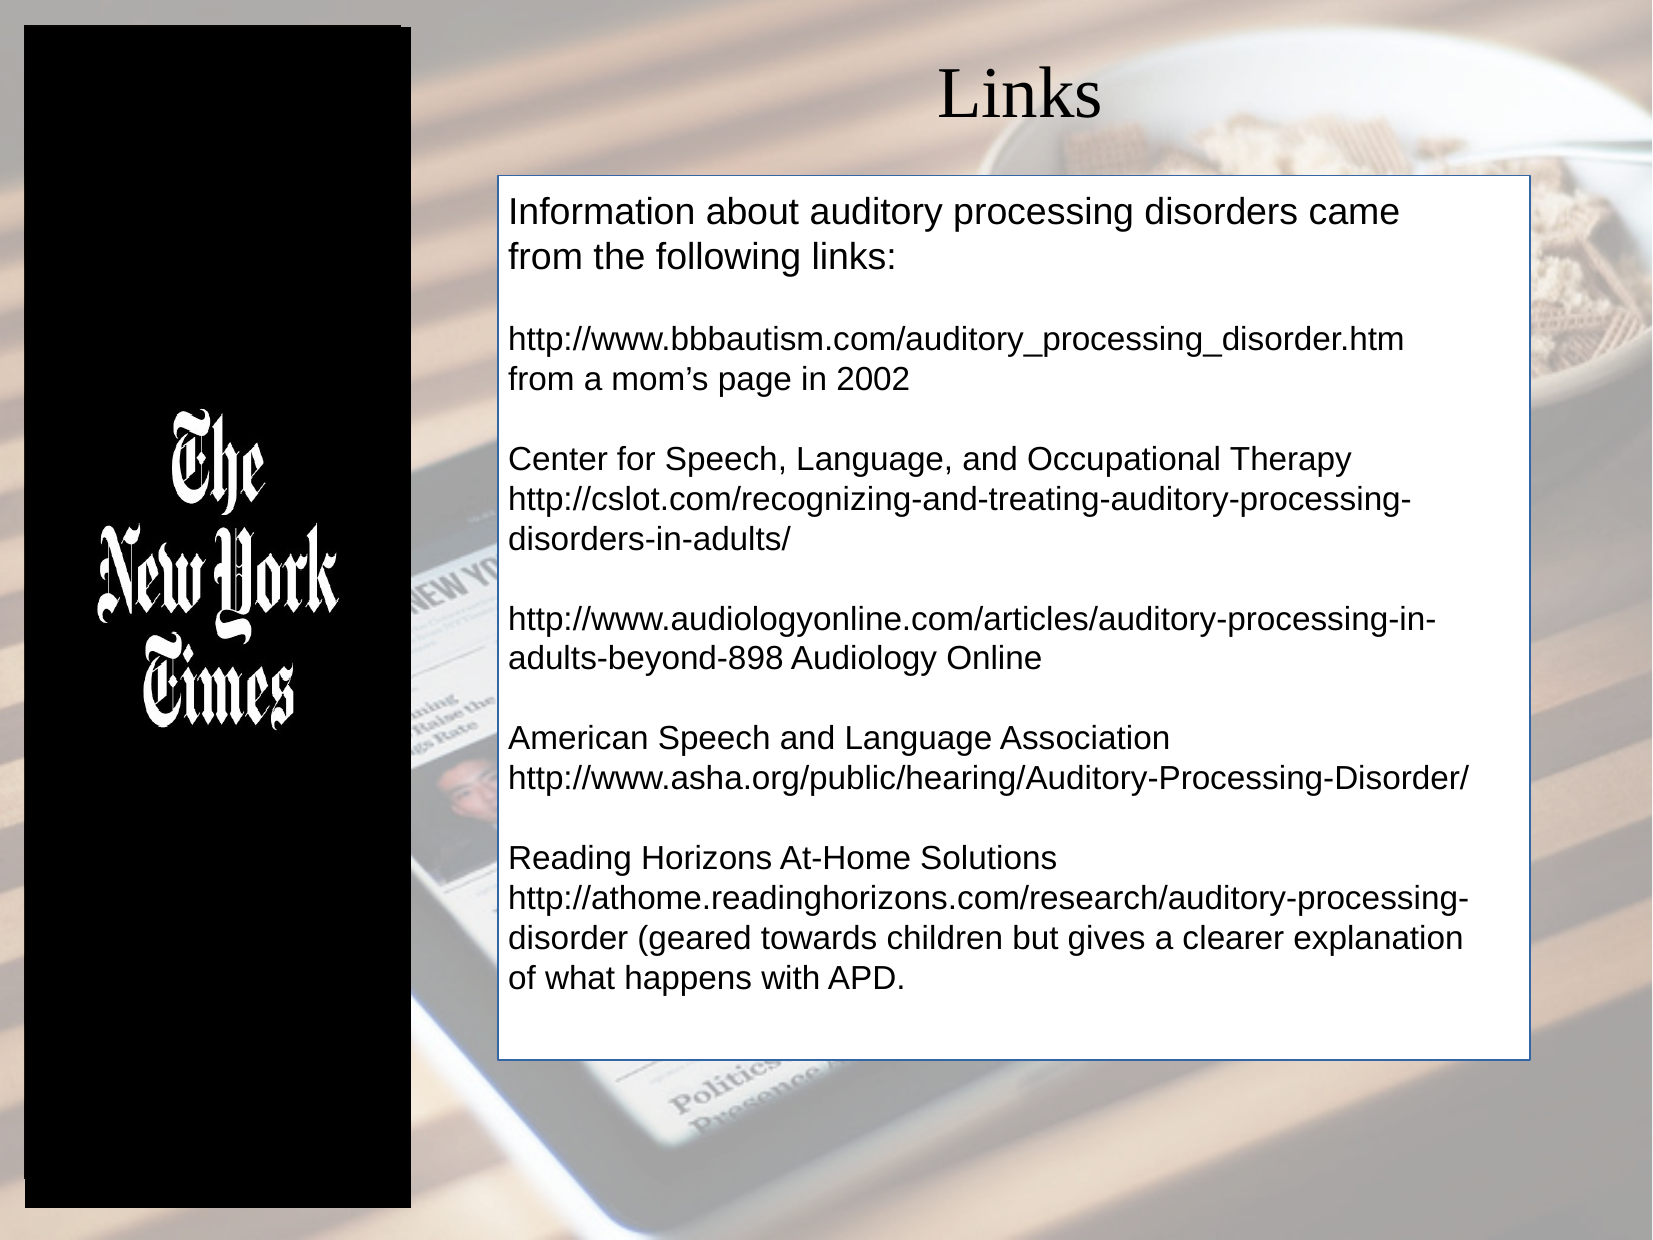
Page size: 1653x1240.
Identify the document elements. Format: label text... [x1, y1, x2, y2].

text_box Information about auditory processing disorders came from the following links: http://www.bbbautism.com/auditory_processing_disorder.htm from a mom’s page in 2002 Center for Speech, Language, and Occupational Therapy http://cslot.com/recognizing-and-treating-auditory-processing-disorders-in-adults/ http://www.audiologyonline.com/articles/auditory-processing-in-adults-beyond-898 Audiology Online American Speech and Language Association http://www.asha.org/public/hearing/Auditory-Processing-Disorder/ Reading Horizons At-Home Solutions http://athome.readinghorizons.com/research/auditory-processing-disorder (geared towards children but gives a clearer explanation of what happens with APD. [500, 179, 1486, 1004]
picture [0, 0, 1653, 1240]
text_box Links [930, 44, 1126, 142]
